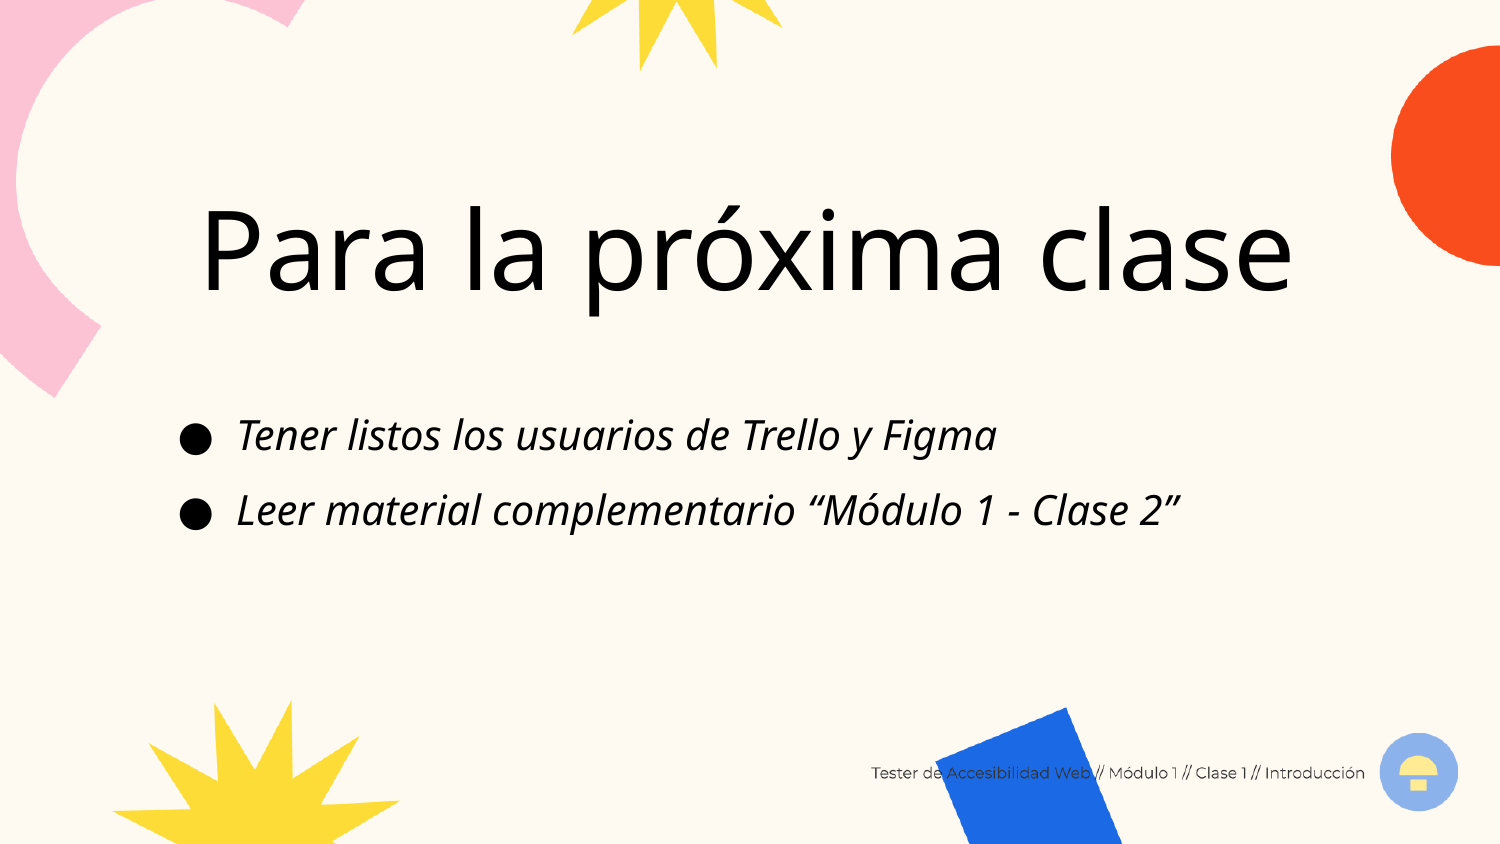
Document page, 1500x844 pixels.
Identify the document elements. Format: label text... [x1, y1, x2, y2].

picture [0, 0, 1500, 844]
text_box Tener listos los usuarios de Trello y Figma Leer material complementario “Módulo 1 - Clase 2” [146, 353, 1354, 565]
text_box Para la próxima clase [34, 164, 1461, 328]
